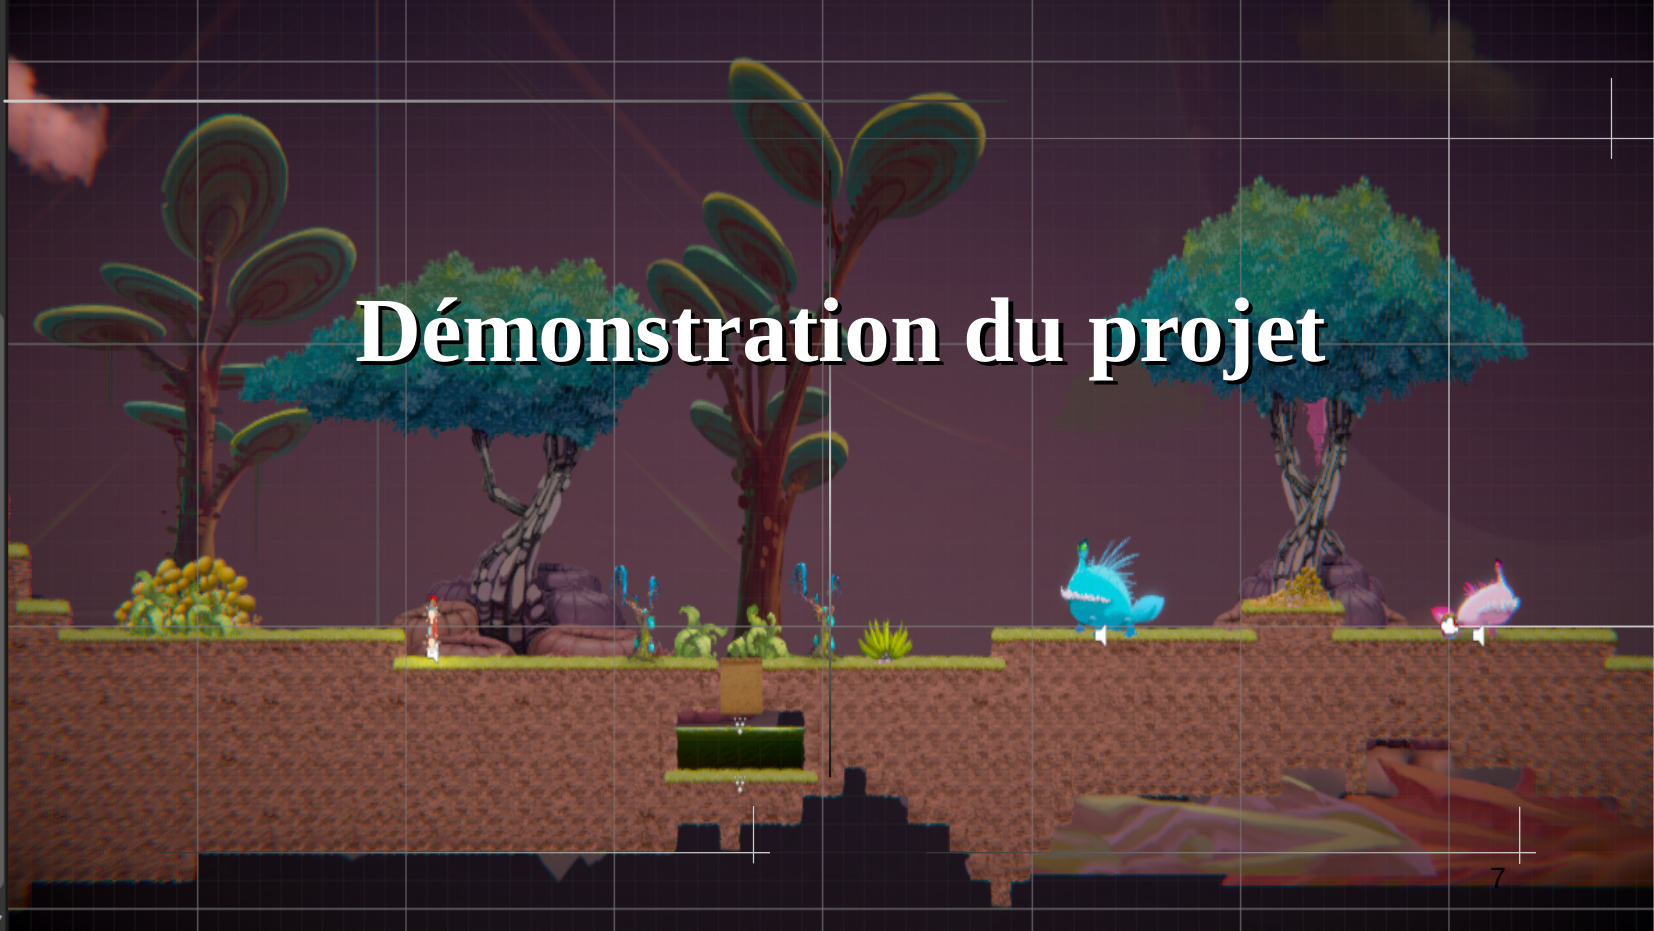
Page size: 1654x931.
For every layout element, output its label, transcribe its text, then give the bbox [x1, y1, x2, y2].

picture [0, 0, 1654, 931]
title Démonstration du projet [59, 277, 1625, 384]
